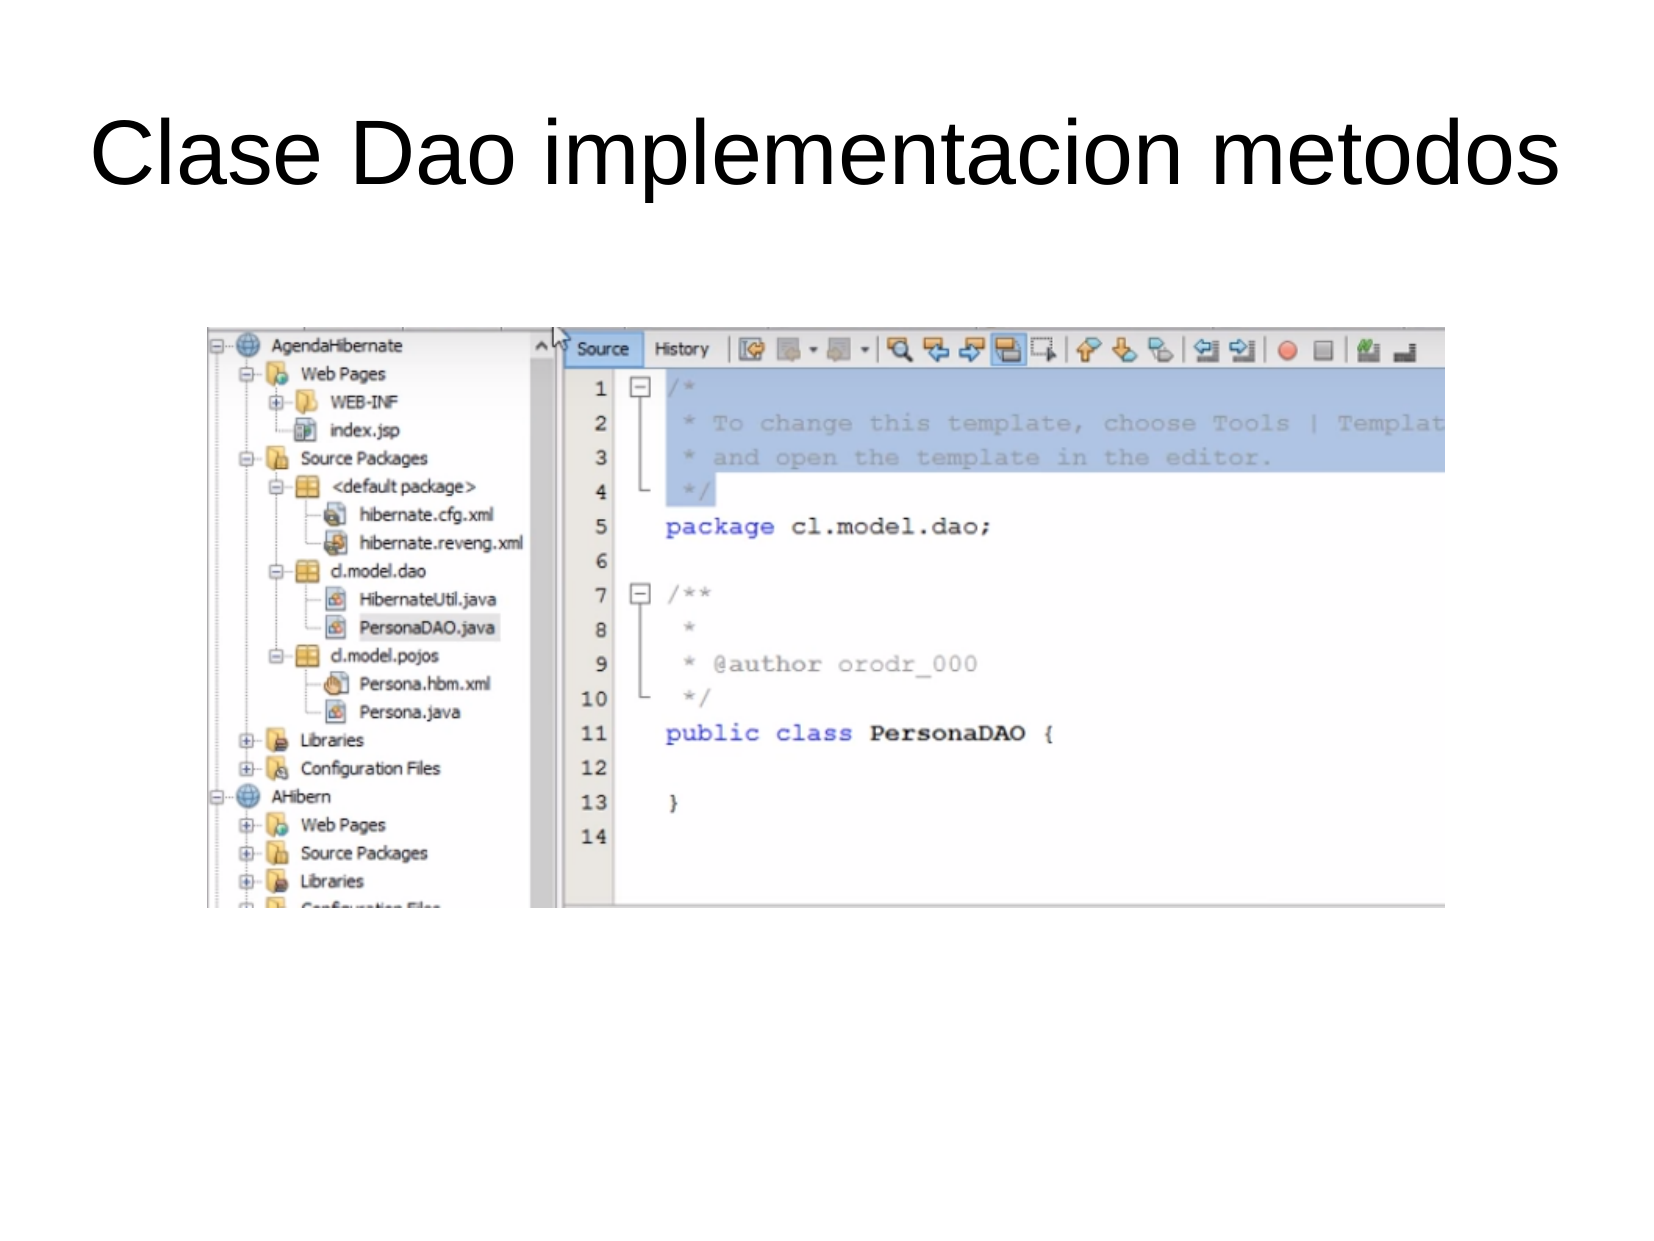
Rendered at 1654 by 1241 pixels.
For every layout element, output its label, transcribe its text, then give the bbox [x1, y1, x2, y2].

picture [207, 327, 1445, 908]
title Clase Dao implementacion metodos [82, 49, 1571, 257]
